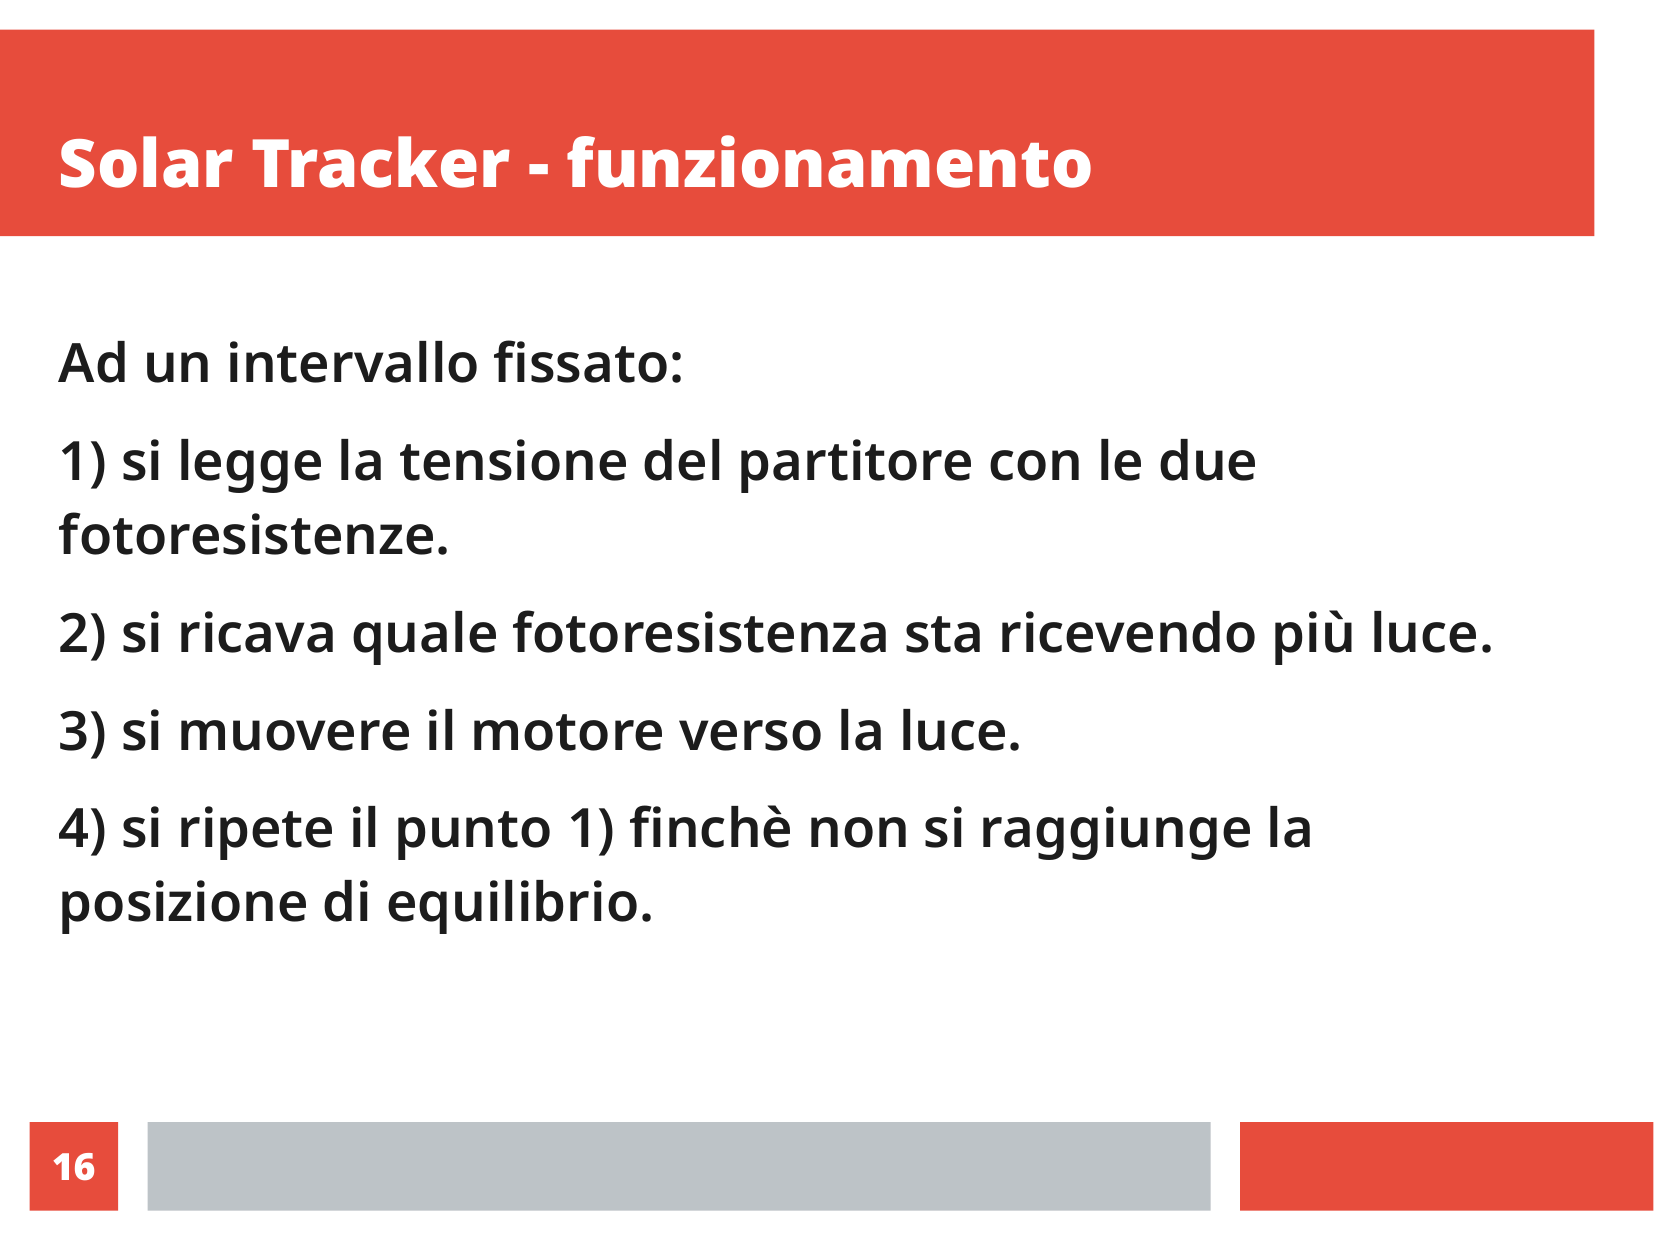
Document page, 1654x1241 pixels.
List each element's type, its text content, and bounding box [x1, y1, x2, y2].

title Solar Tracker - funzionamento [59, 59, 1595, 207]
list Ad un intervallo fissato: 1) si legge la tensione del partitore con le due fotoresistenze. 2) si ricava quale fotoresistenza sta ricevendo più luce. 3) si muovere il motore verso la luce. 4) si ripete il punto 1) finchè non si raggiunge la posizione di equilibrio. [59, 324, 1565, 1093]
